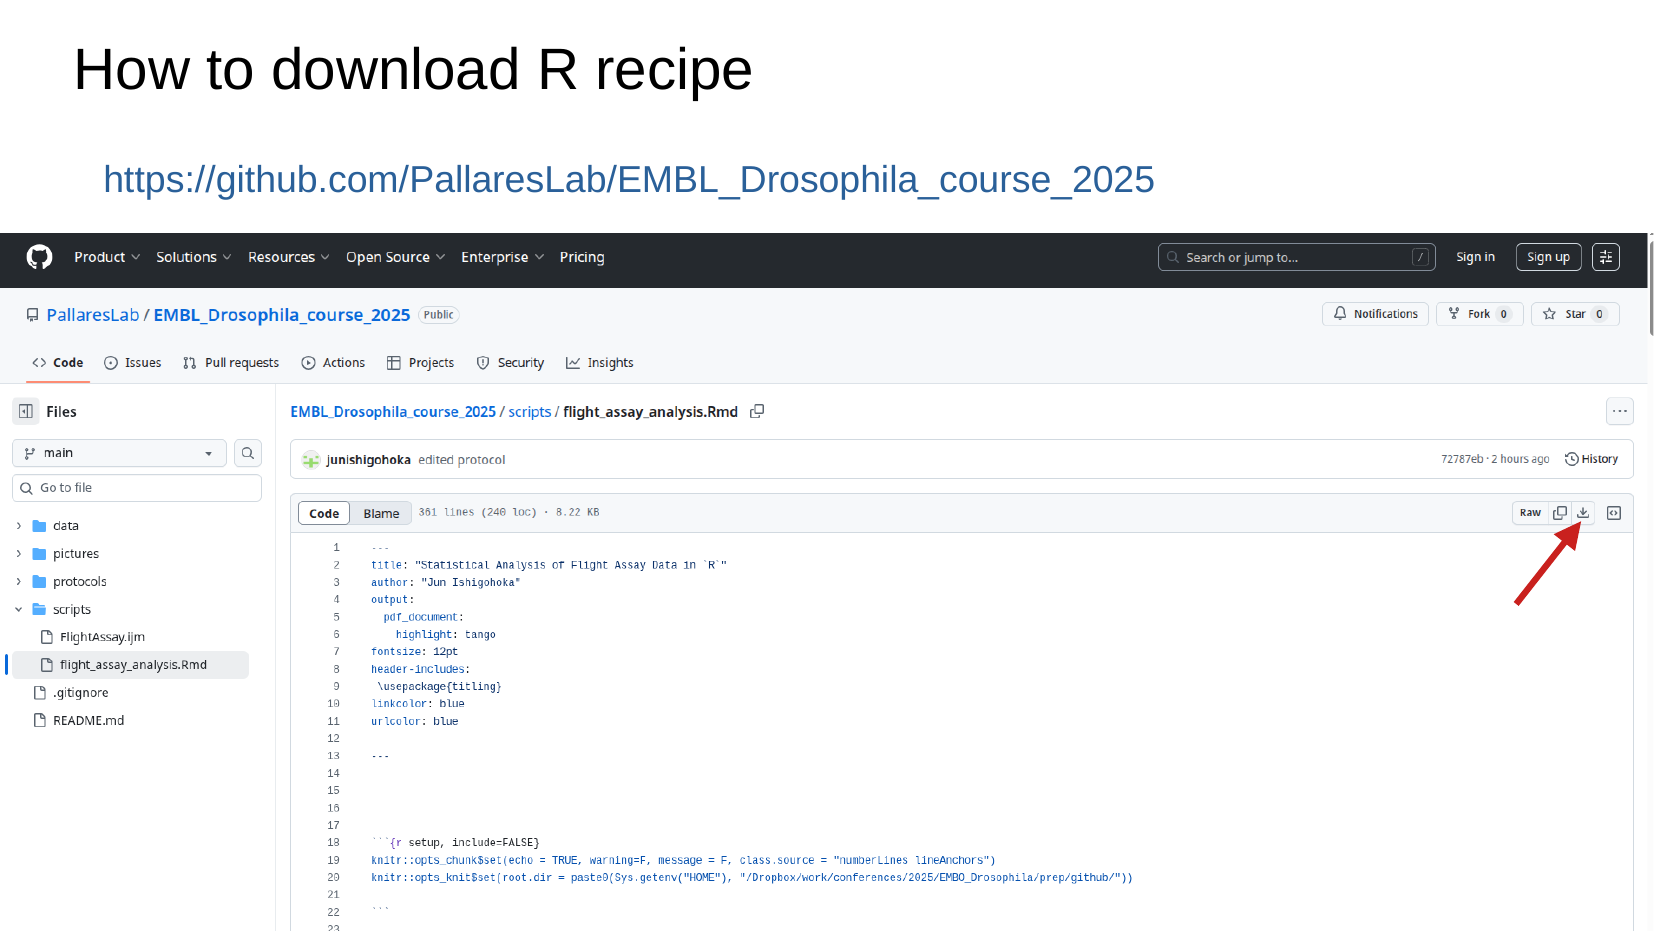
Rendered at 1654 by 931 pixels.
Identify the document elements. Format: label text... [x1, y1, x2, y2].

picture [0, 233, 1654, 931]
text_box https://github.com/PallaresLab/EMBL_Drosophila_course_2025 [88, 150, 1506, 221]
text_box How to download R recipe [59, 29, 1418, 148]
